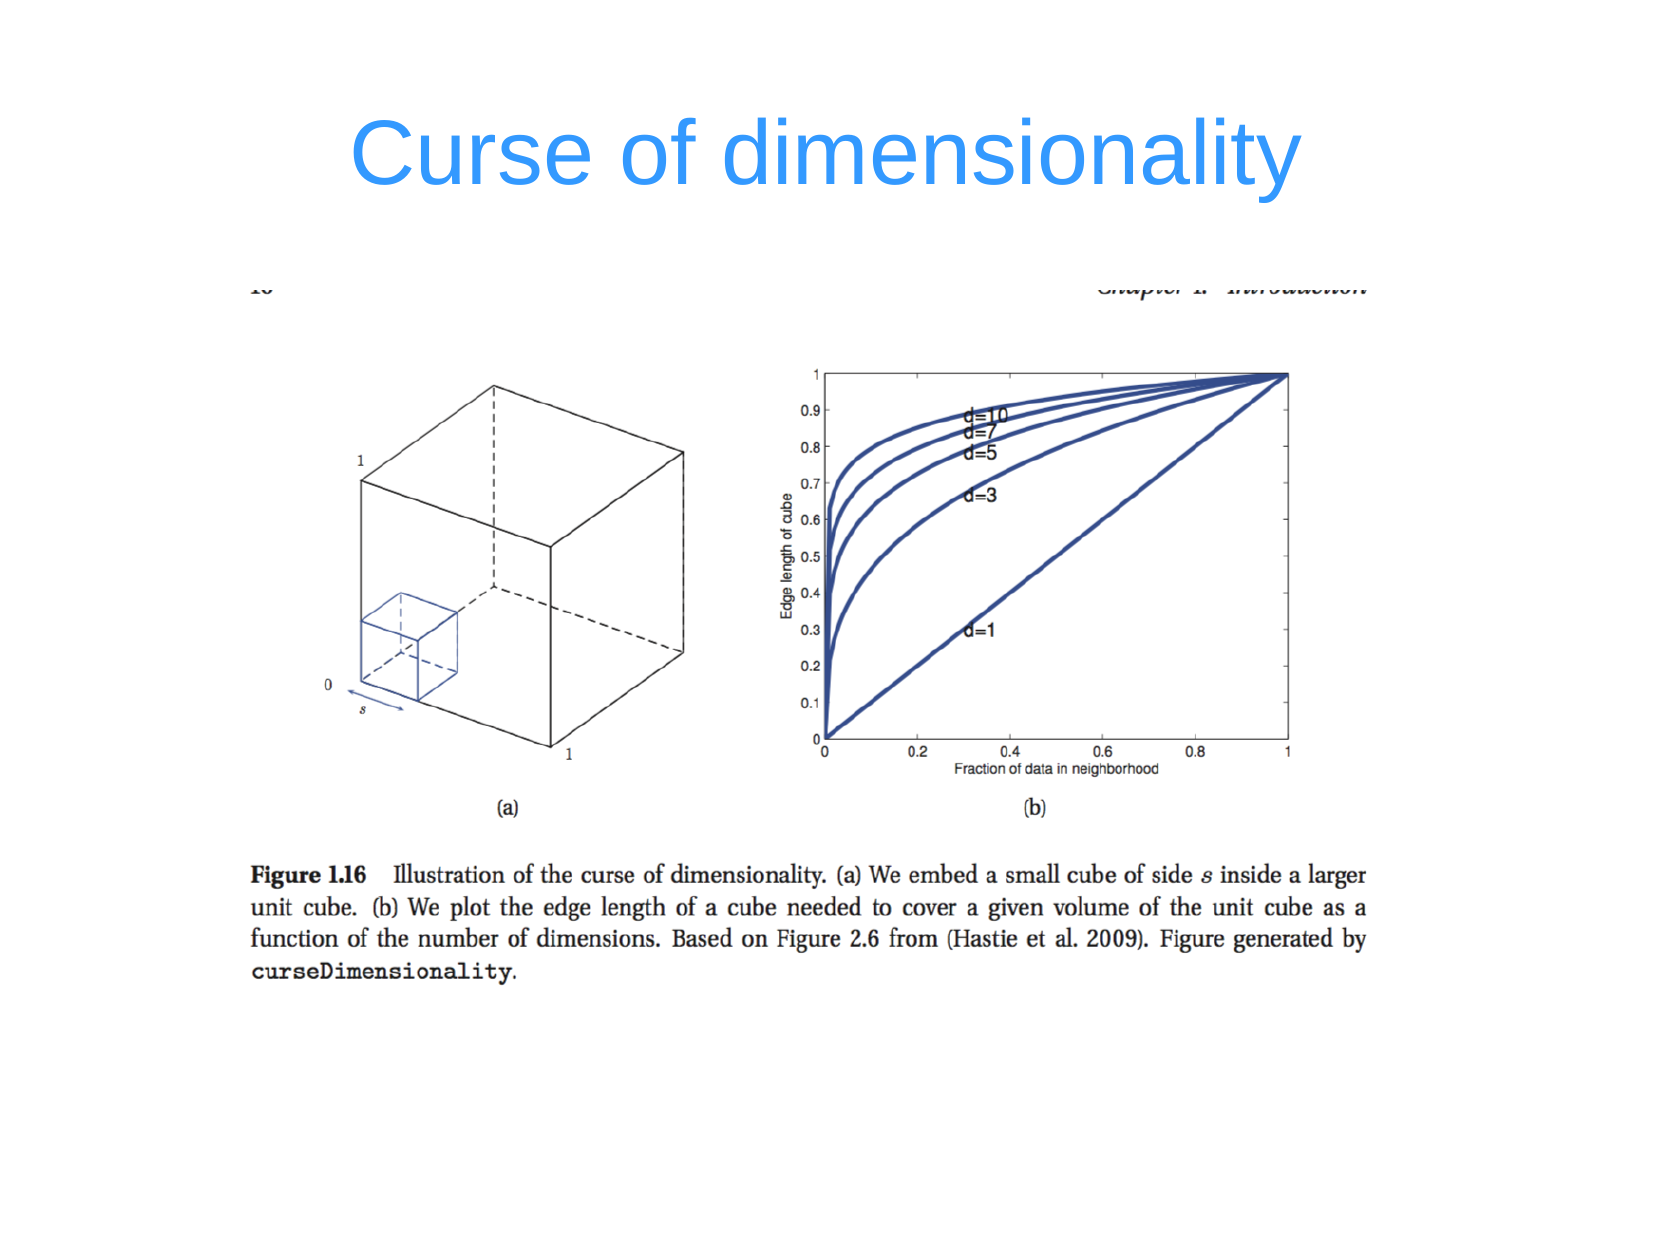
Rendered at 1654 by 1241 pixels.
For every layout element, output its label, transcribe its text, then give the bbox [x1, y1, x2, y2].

title Curse of dimensionality [82, 49, 1571, 257]
picture [212, 290, 1441, 1010]
